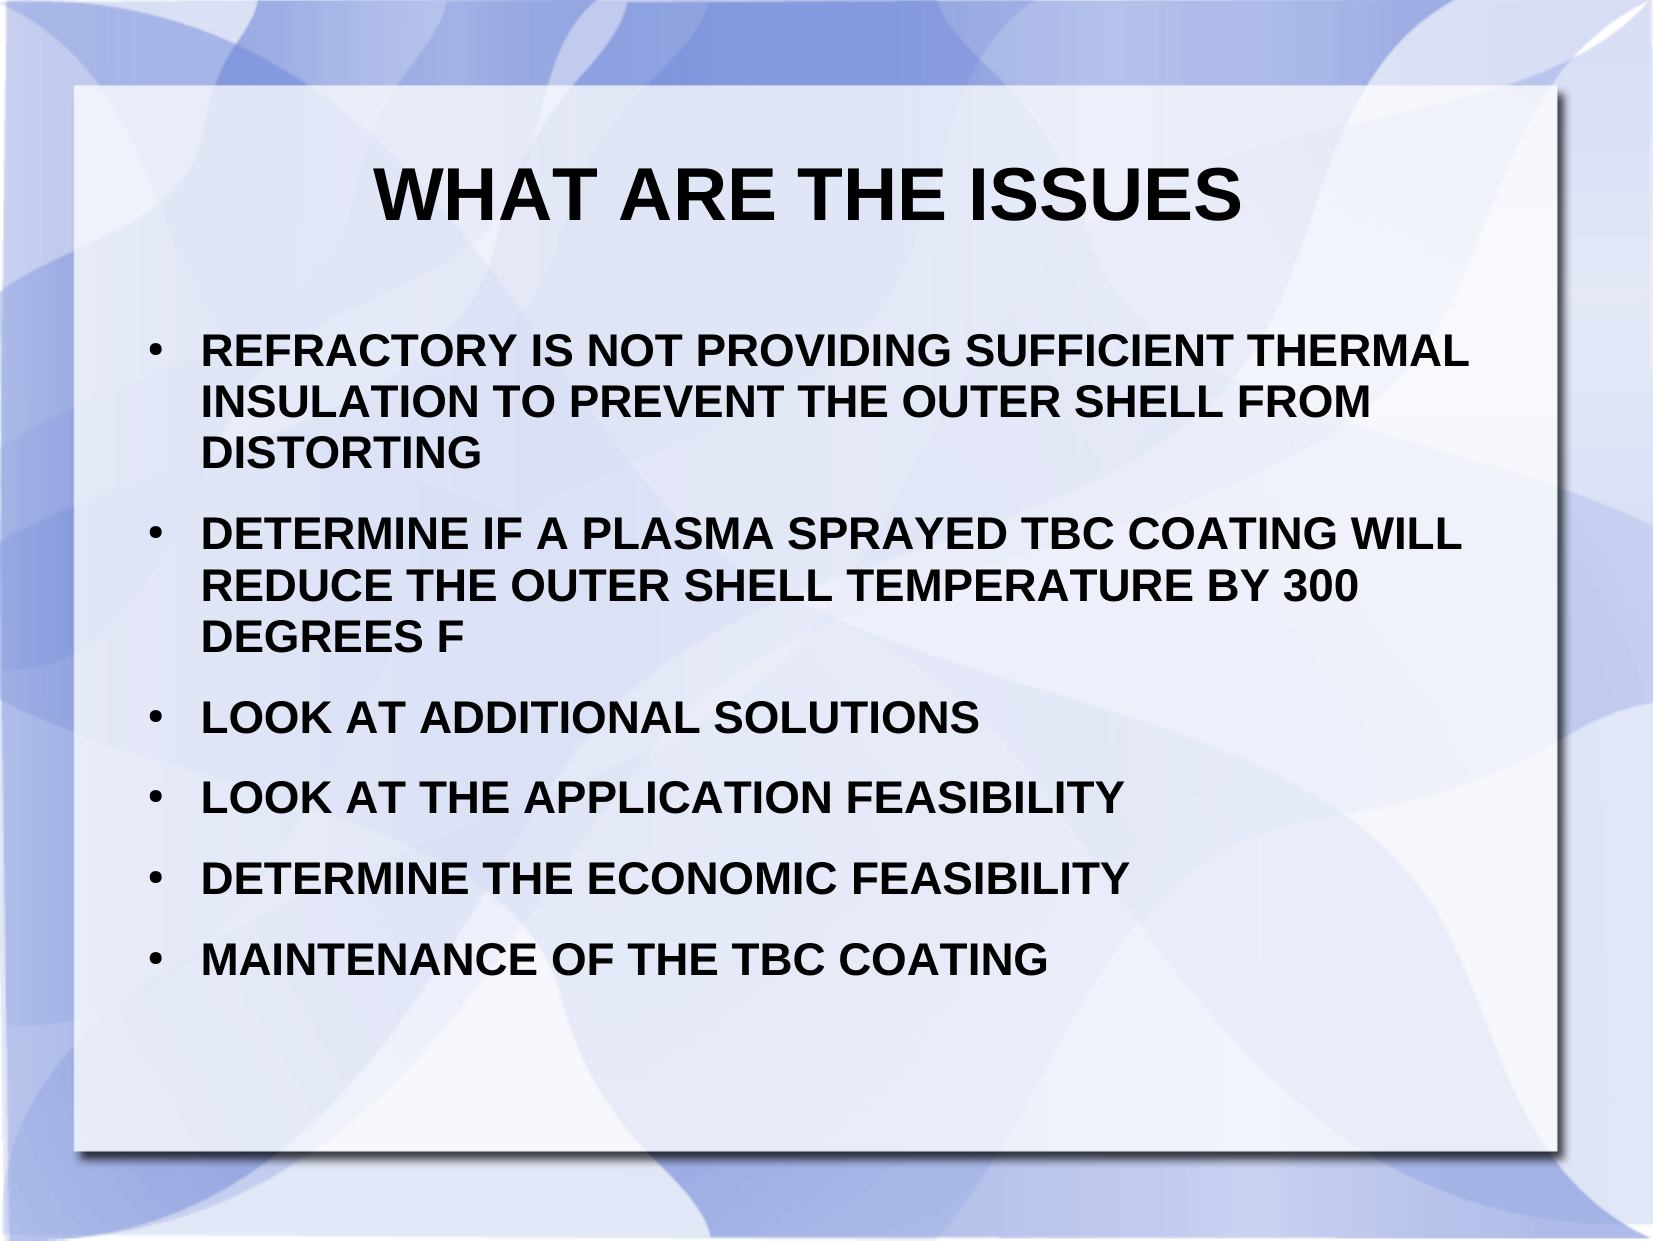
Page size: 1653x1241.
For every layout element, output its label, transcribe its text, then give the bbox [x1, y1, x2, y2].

list REFRACTORY IS NOT PROVIDING SUFFICIENT THERMAL INSULATION TO PREVENT THE OUTER SHELL FROM DISTORTING DETERMINE IF A PLASMA SPRAYED TBC COATING WILL REDUCE THE OUTER SHELL TEMPERATURE BY 300 DEGREES F LOOK AT ADDITIONAL SOLUTIONS LOOK AT THE APPLICATION FEASIBILITY DETERMINE THE ECONOMIC FEASIBILITY MAINTENANCE OF THE TBC COATING [129, 324, 1488, 1045]
title WHAT ARE THE ISSUES [82, 90, 1535, 298]
picture [0, 0, 1653, 1241]
